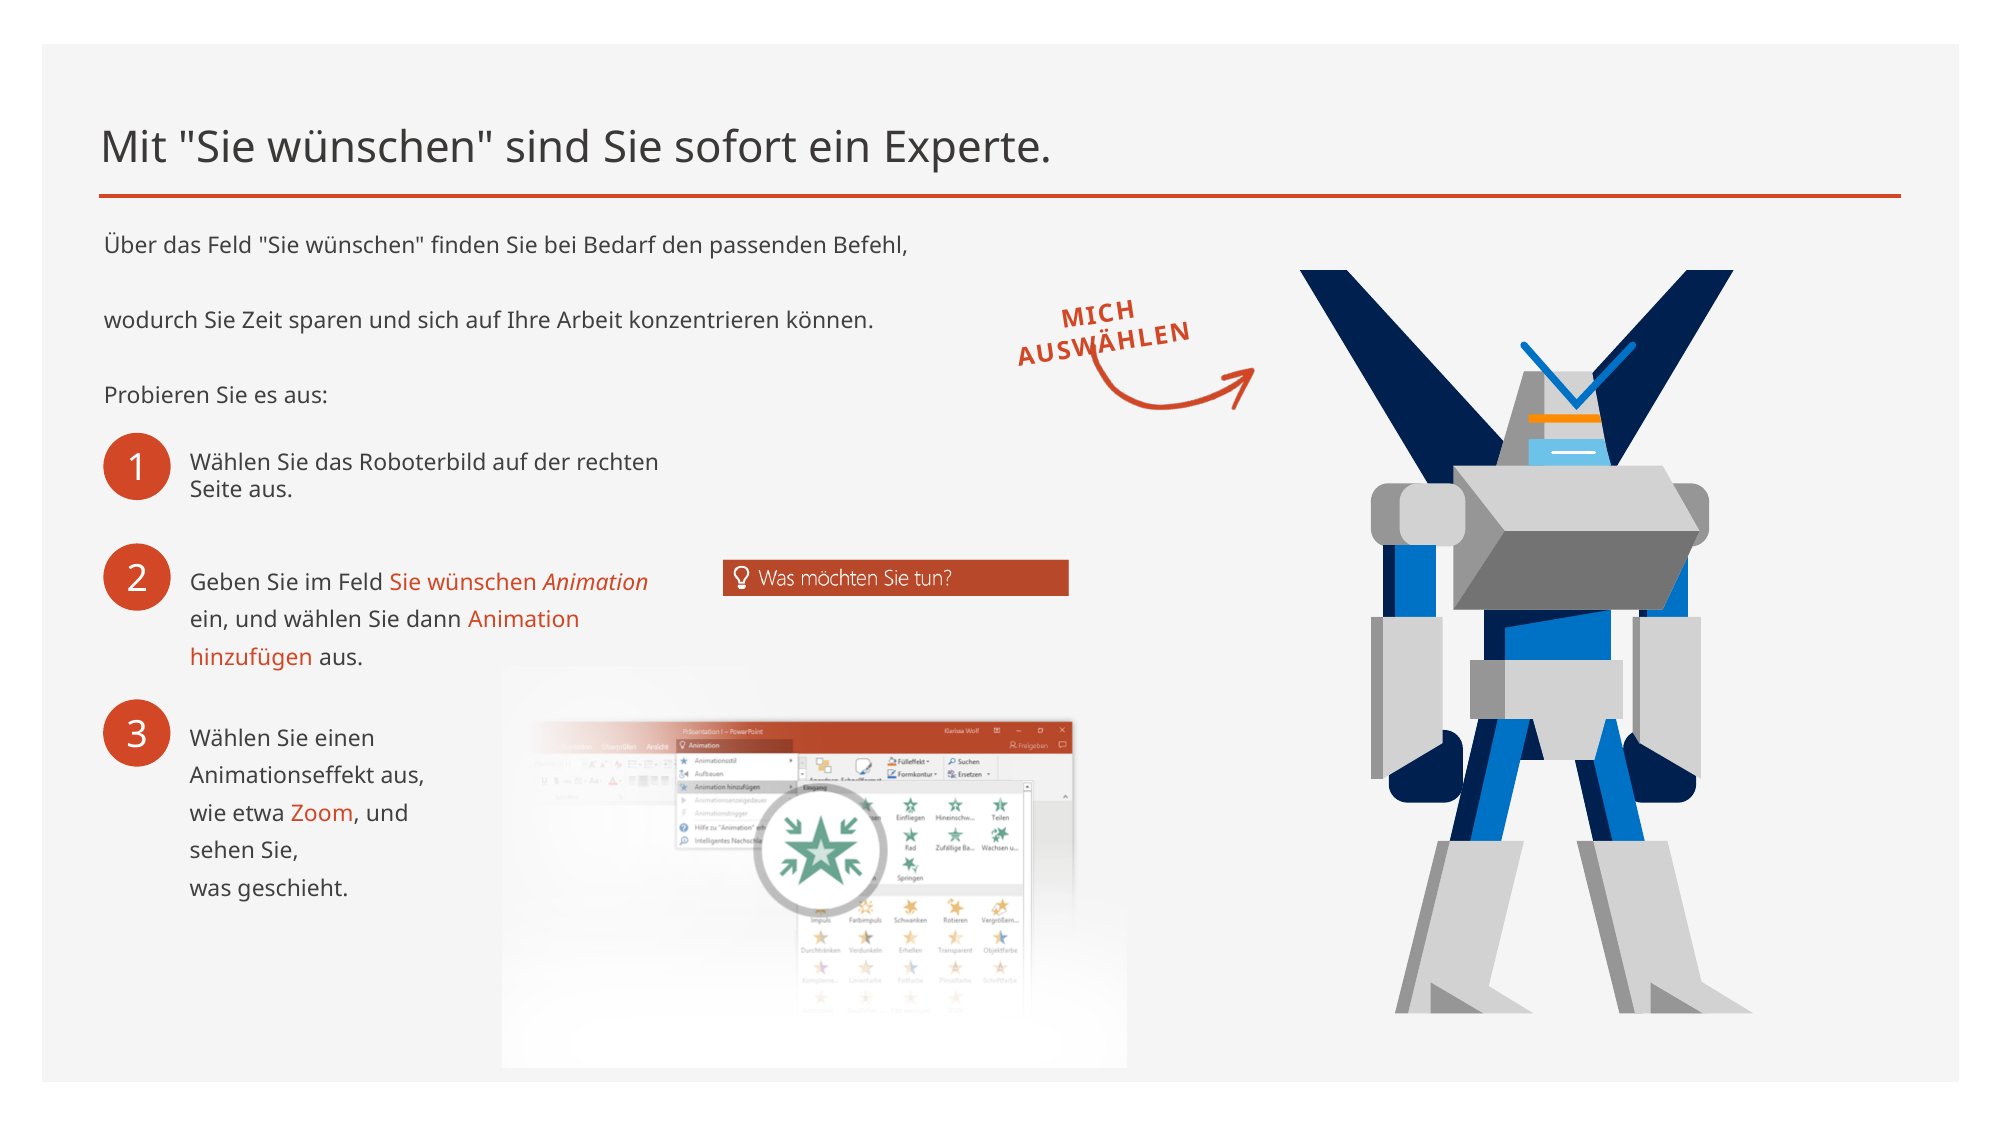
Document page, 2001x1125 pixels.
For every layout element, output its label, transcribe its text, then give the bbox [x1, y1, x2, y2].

title Mit "Sie wünschen" sind Sie sofort ein Experte. [85, 73, 1214, 179]
text_box MICH AUSWÄHLEN [987, 274, 1205, 379]
text_box 2 [91, 546, 184, 607]
picture [502, 667, 1127, 1068]
text_box [121, 607, 153, 611]
text_box [123, 497, 151, 501]
picture [723, 559, 1069, 596]
text_box Wählen Sie das Roboterbild auf der rechten Seite aus. [174, 439, 687, 517]
picture [1075, 273, 1276, 467]
text_box Über das Feld "Sie wünschen" finden Sie bei Bedarf den passenden Befehl, wodurch Sie Zeit sparen und sich auf Ihre Arbeit konzentrieren können. Probieren Sie es aus: [88, 212, 928, 416]
text_box Wählen Sie einen Animationseffekt aus, wie etwa Zoom, und sehen Sie, was geschieht. [174, 706, 479, 944]
text_box [121, 763, 152, 767]
text_box 1 [91, 435, 184, 497]
text_box 3 [91, 702, 183, 763]
text_box Geben Sie im Feld Sie wünschen Animation ein, und wählen Sie dann Animation hinzufügen aus. [174, 550, 702, 700]
picture [1298, 270, 1754, 1014]
